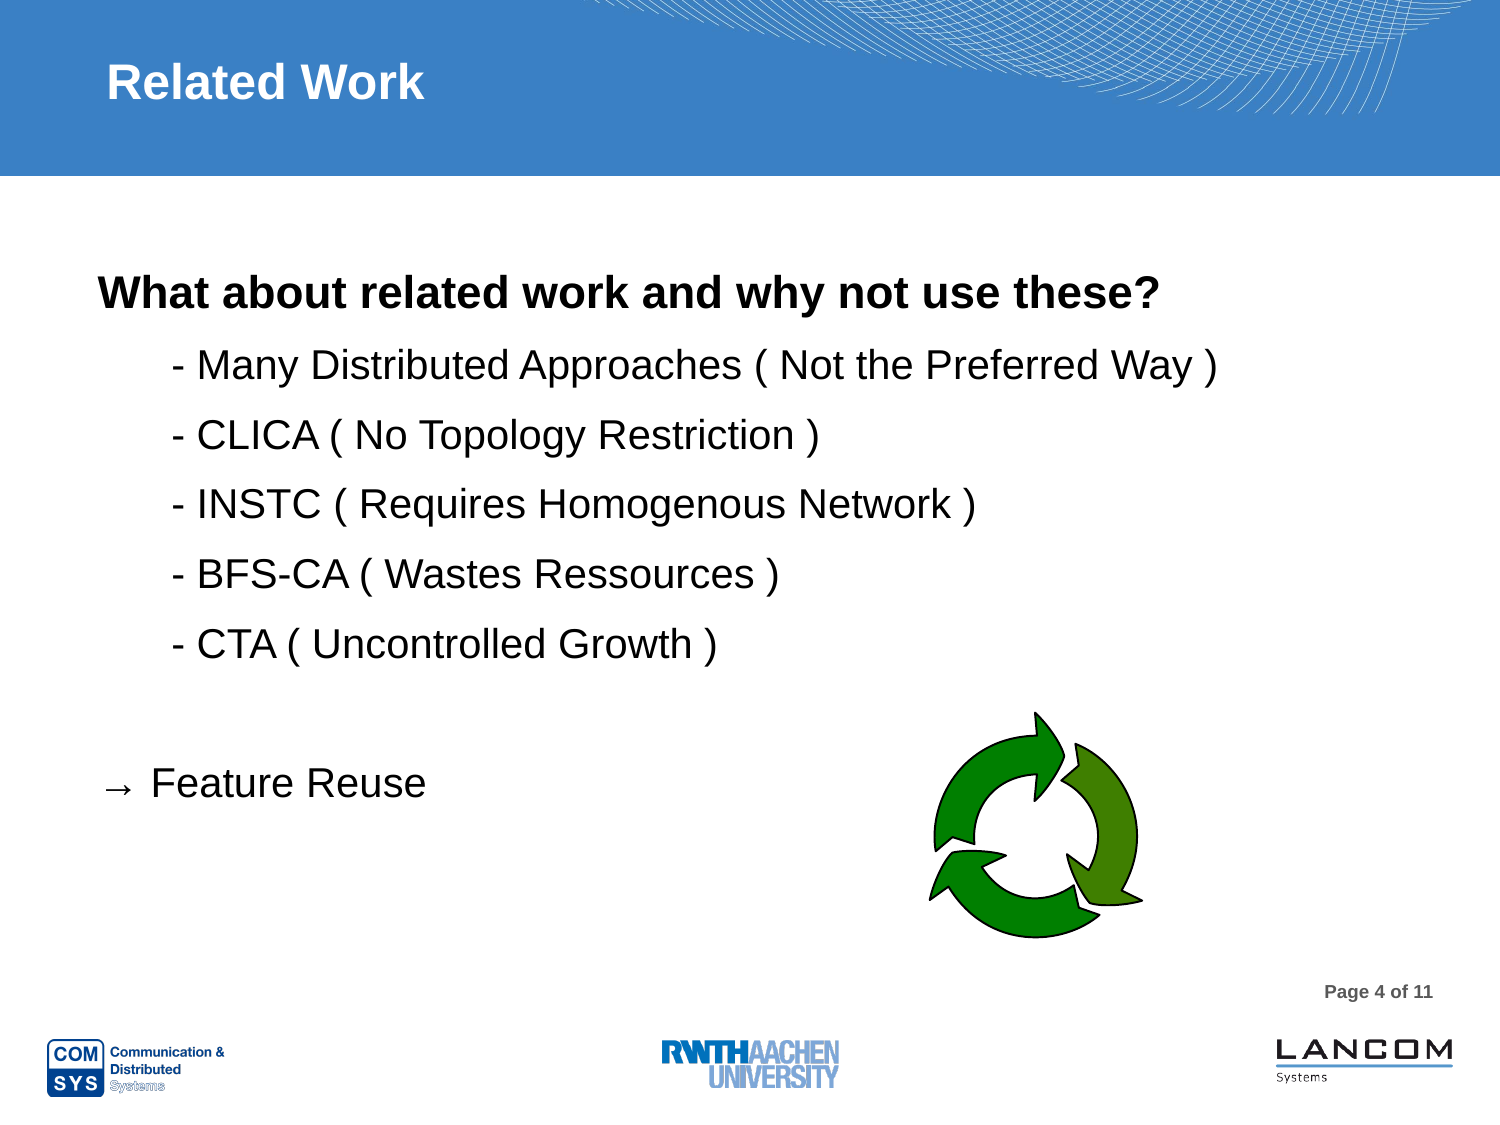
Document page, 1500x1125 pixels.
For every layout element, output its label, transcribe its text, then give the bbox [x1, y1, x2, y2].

picture [1275, 1039, 1453, 1084]
title Related Work [106, 35, 1176, 110]
picture [921, 708, 1170, 957]
picture [0, 0, 1500, 176]
text_box What about related work and why not use these? - Many Distributed Approaches ( Not the Preferred Way ) - CLICA ( No Topology Restriction ) - INSTC ( Requires Homogenous Network ) - BFS-CA ( Wastes Ressources ) - CTA ( Uncontrolled Growth ) → Feature Reuse [82, 259, 1406, 886]
